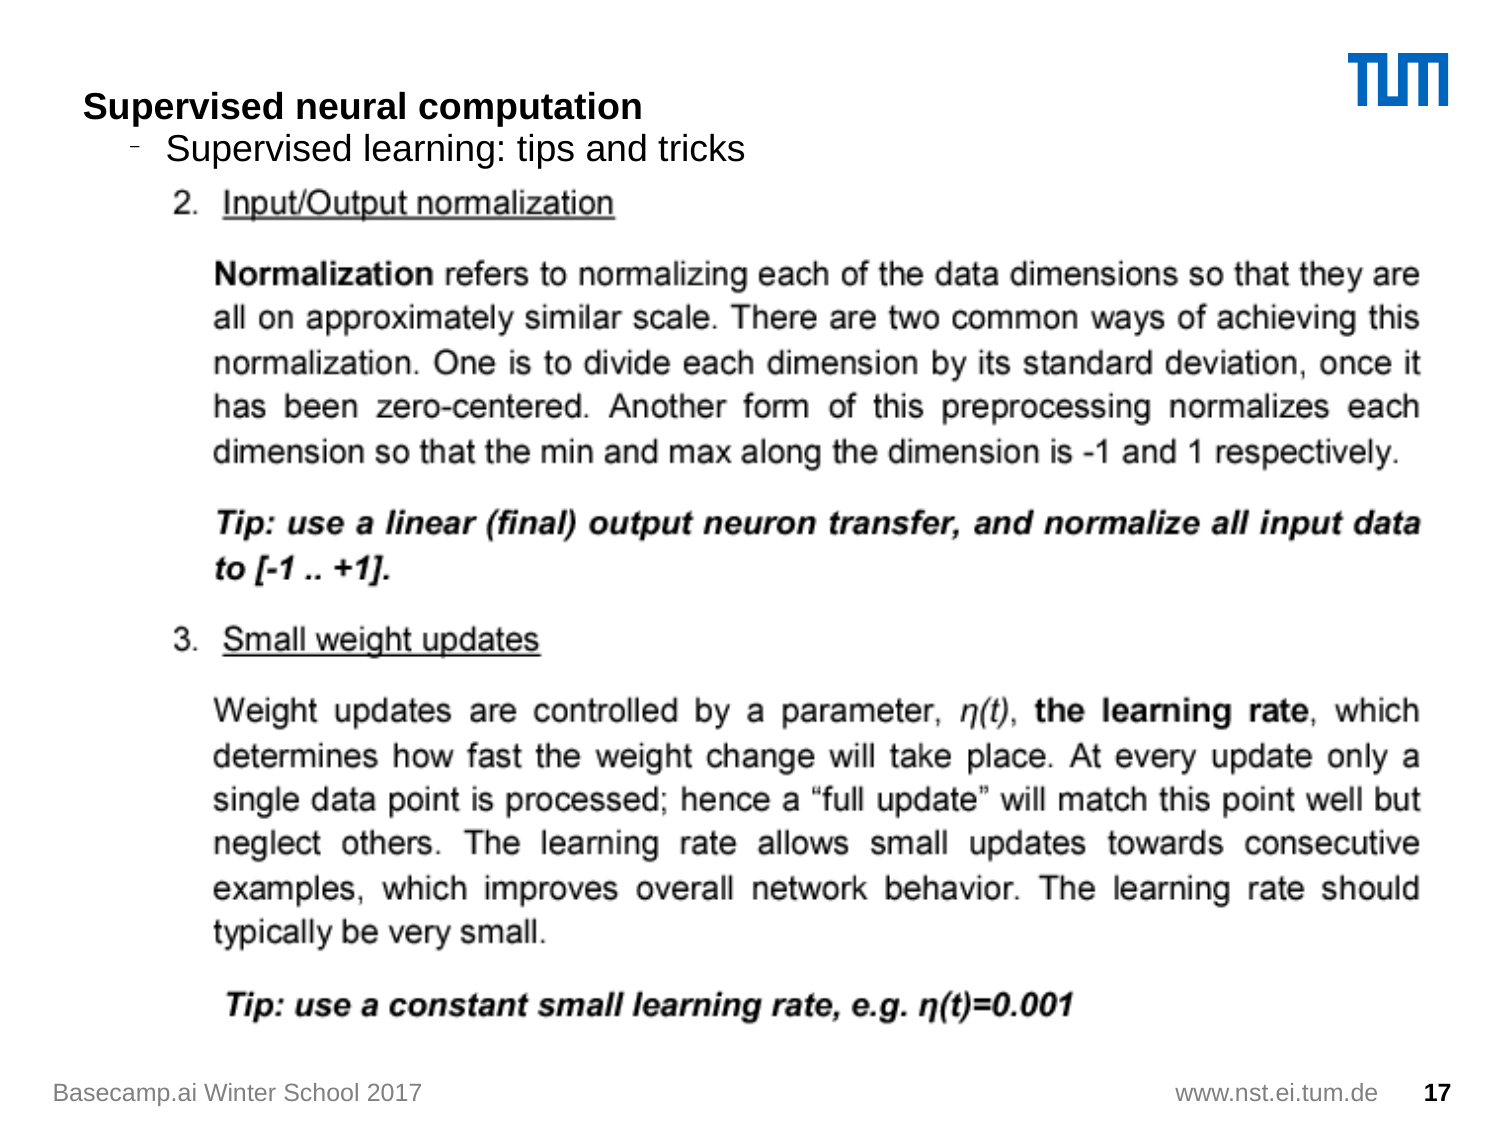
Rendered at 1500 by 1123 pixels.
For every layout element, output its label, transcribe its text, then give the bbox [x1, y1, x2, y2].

text_box Supervised neural computation Supervised learning: tips and tricks [68, 77, 1406, 343]
picture [163, 177, 1453, 1060]
